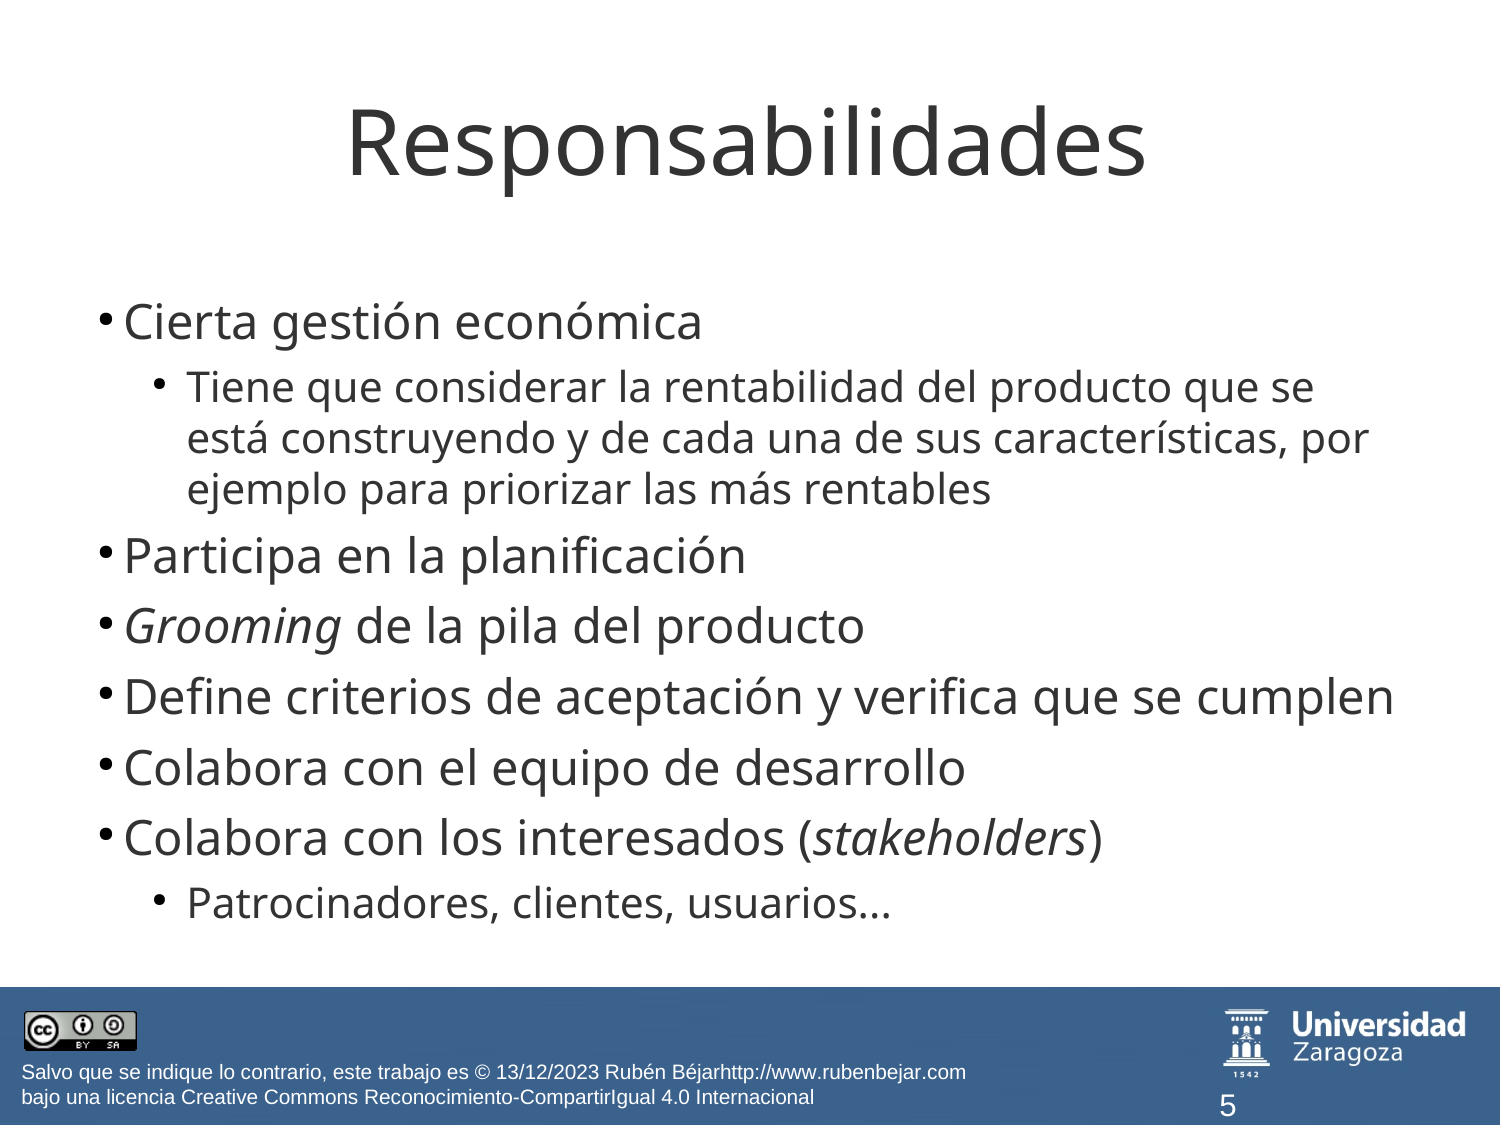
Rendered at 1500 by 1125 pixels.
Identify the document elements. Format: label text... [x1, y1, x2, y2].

title Responsabilidades [74, 21, 1420, 257]
picture [0, 987, 1500, 1125]
list Cierta gestión económica Tiene que considerar la rentabilidad del producto que se está construyendo y de cada una de sus características, por ejemplo para priorizar las más rentables Participa en la planificación Grooming de la pila del producto Define criterios de aceptación y verifica que se cumplen Colabora con el equipo de desarrollo Colabora con los interesados (stakeholders) Patrocinadores, clientes, usuarios... [82, 283, 1418, 957]
